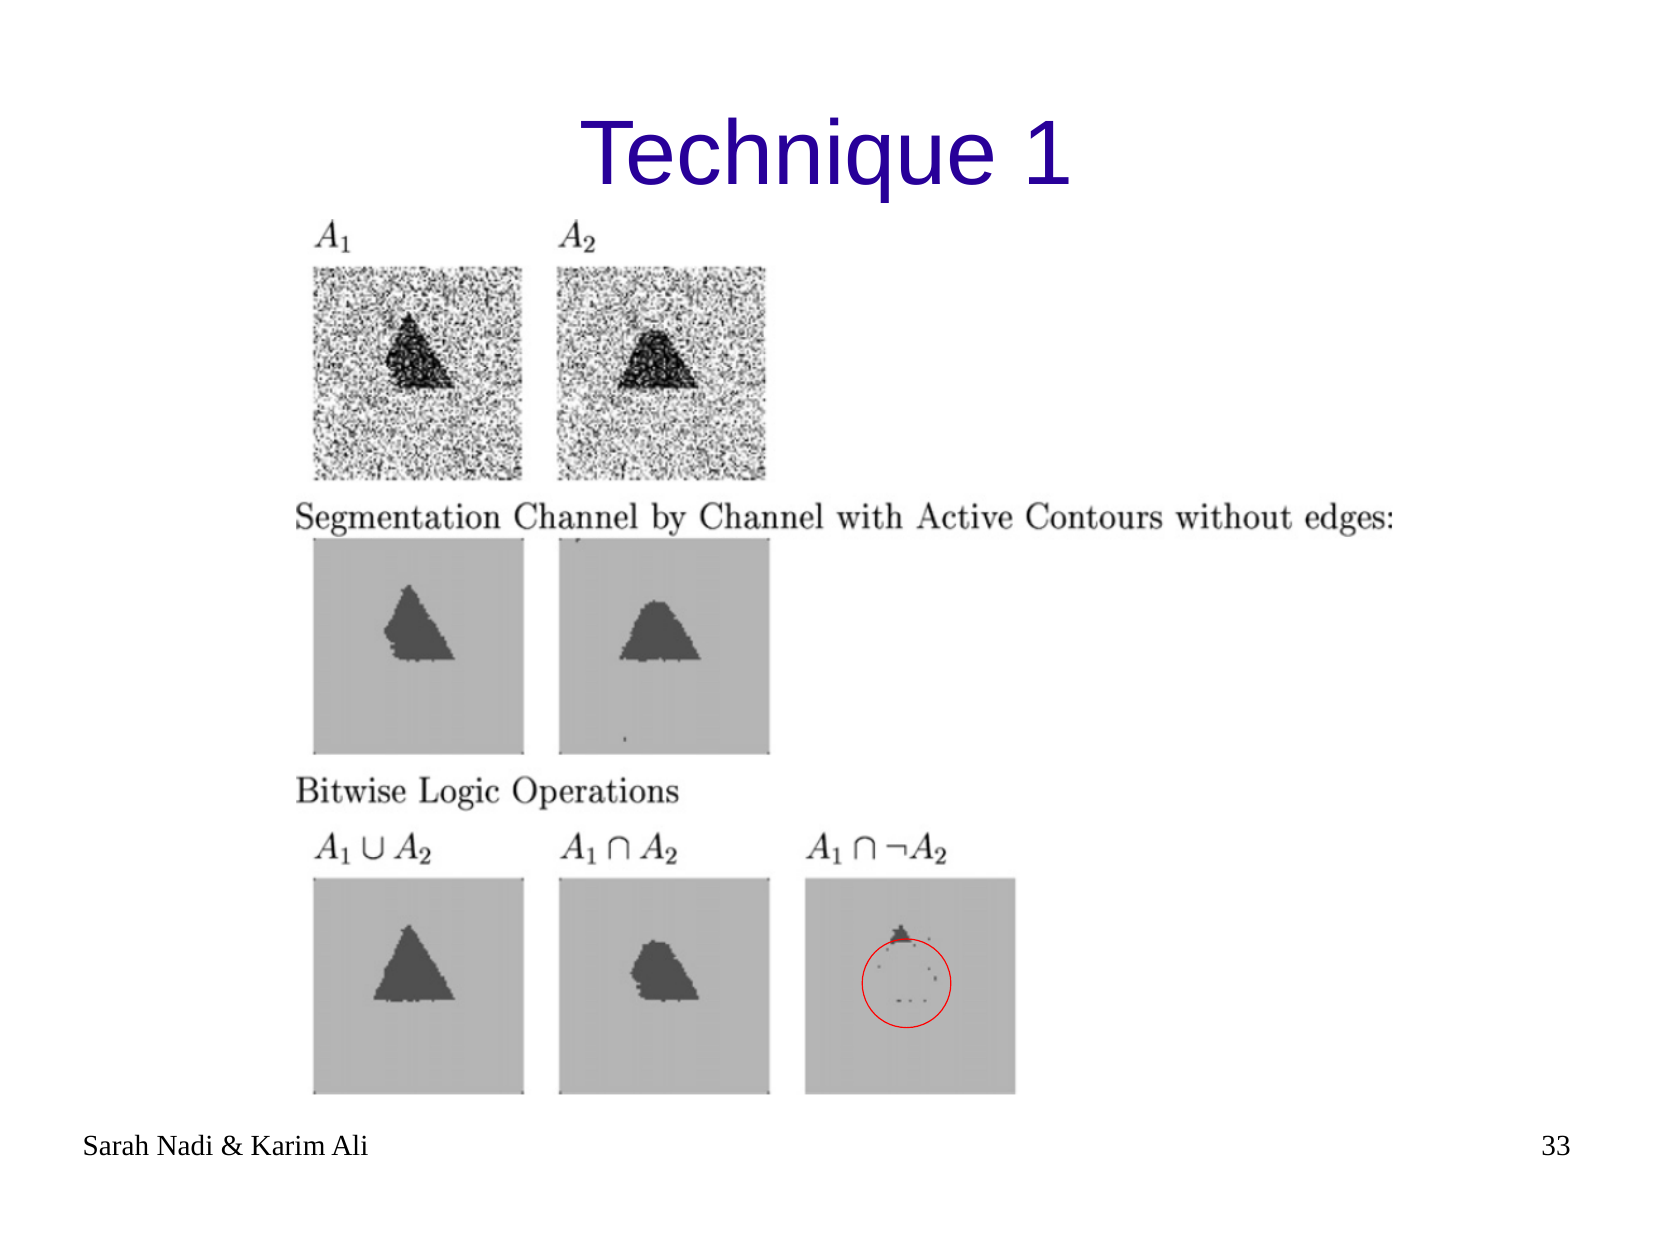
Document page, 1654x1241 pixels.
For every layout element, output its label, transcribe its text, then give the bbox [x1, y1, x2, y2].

picture [295, 218, 1411, 1114]
title Technique 1 [82, 56, 1571, 250]
